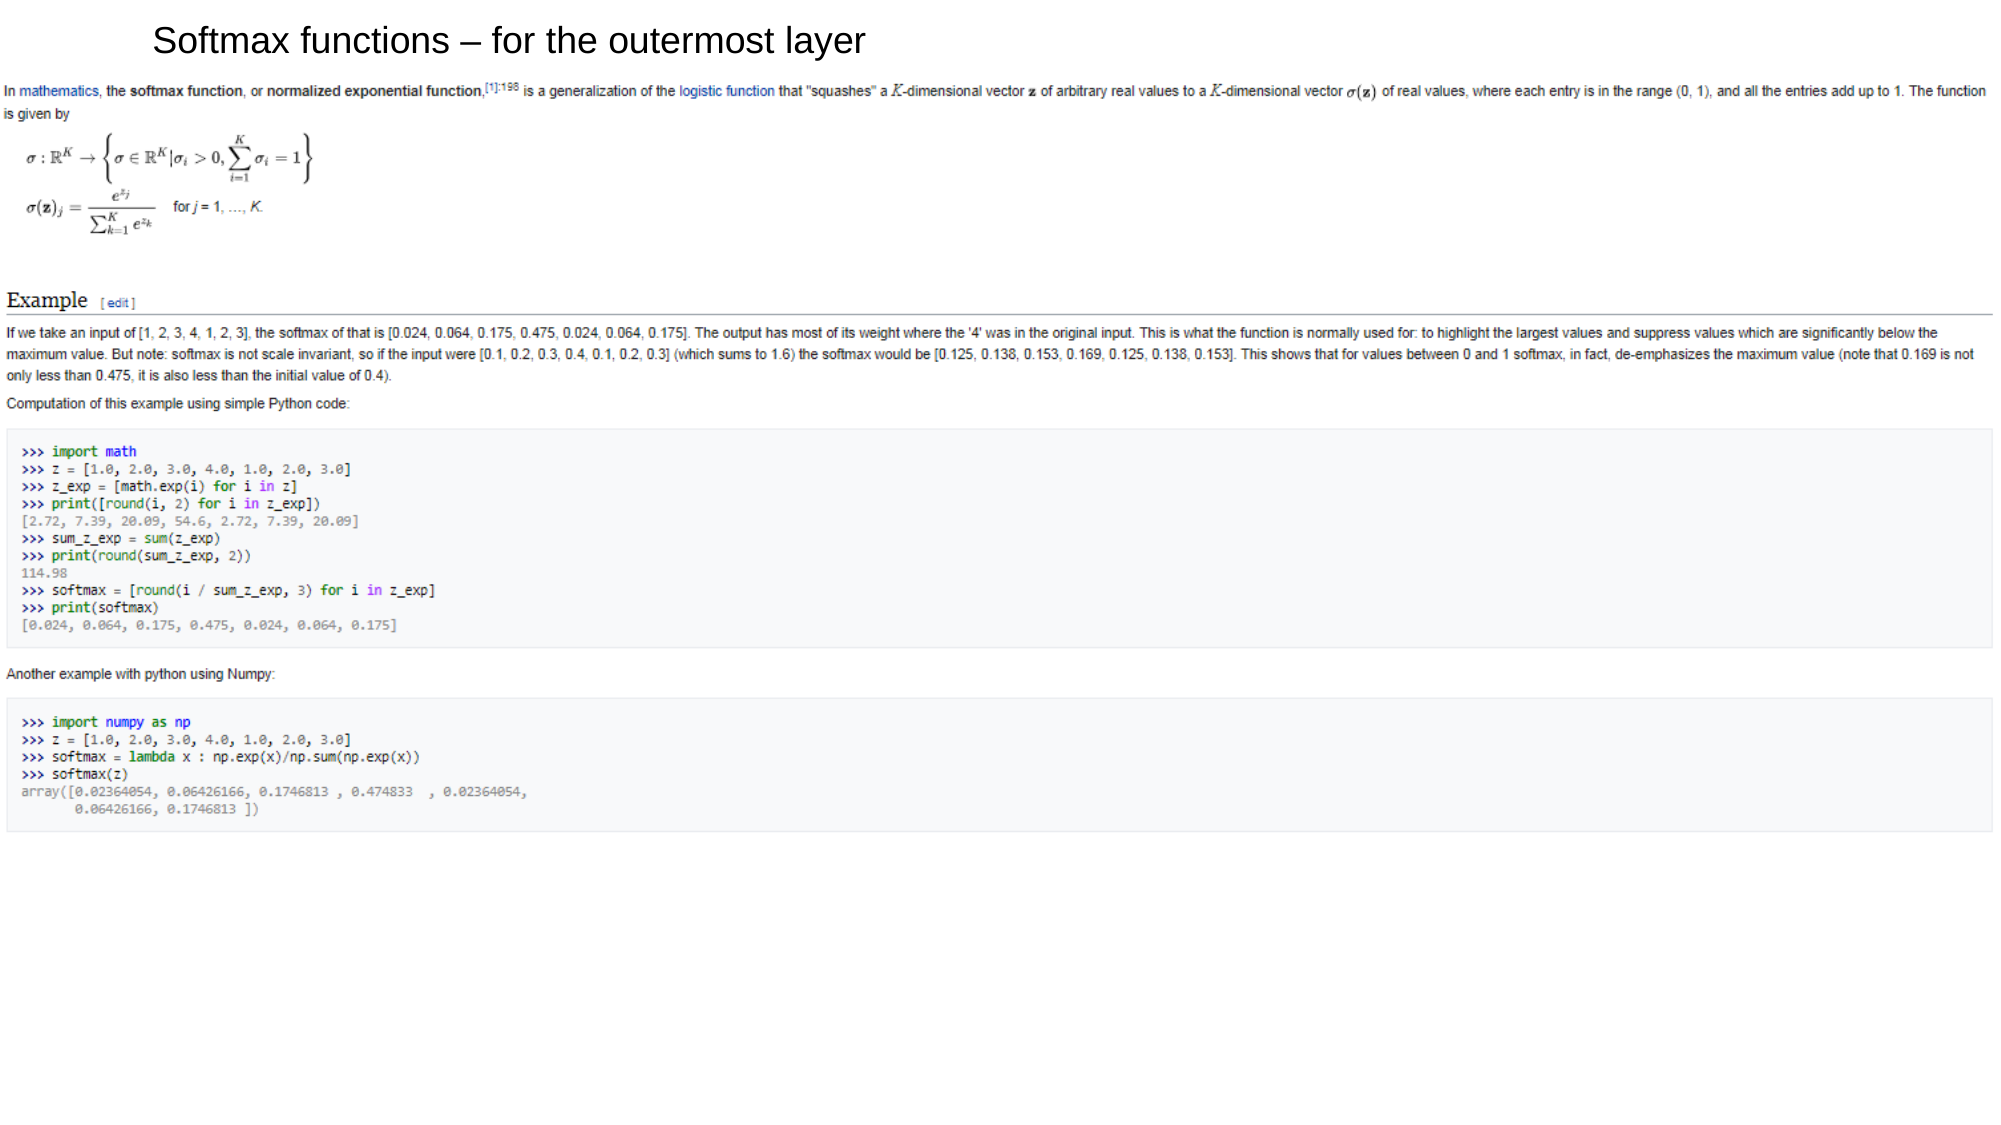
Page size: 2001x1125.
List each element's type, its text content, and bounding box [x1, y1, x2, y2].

picture [0, 286, 2000, 839]
title Softmax functions – for the outermost layer [137, 0, 1863, 76]
picture [0, 76, 2000, 240]
